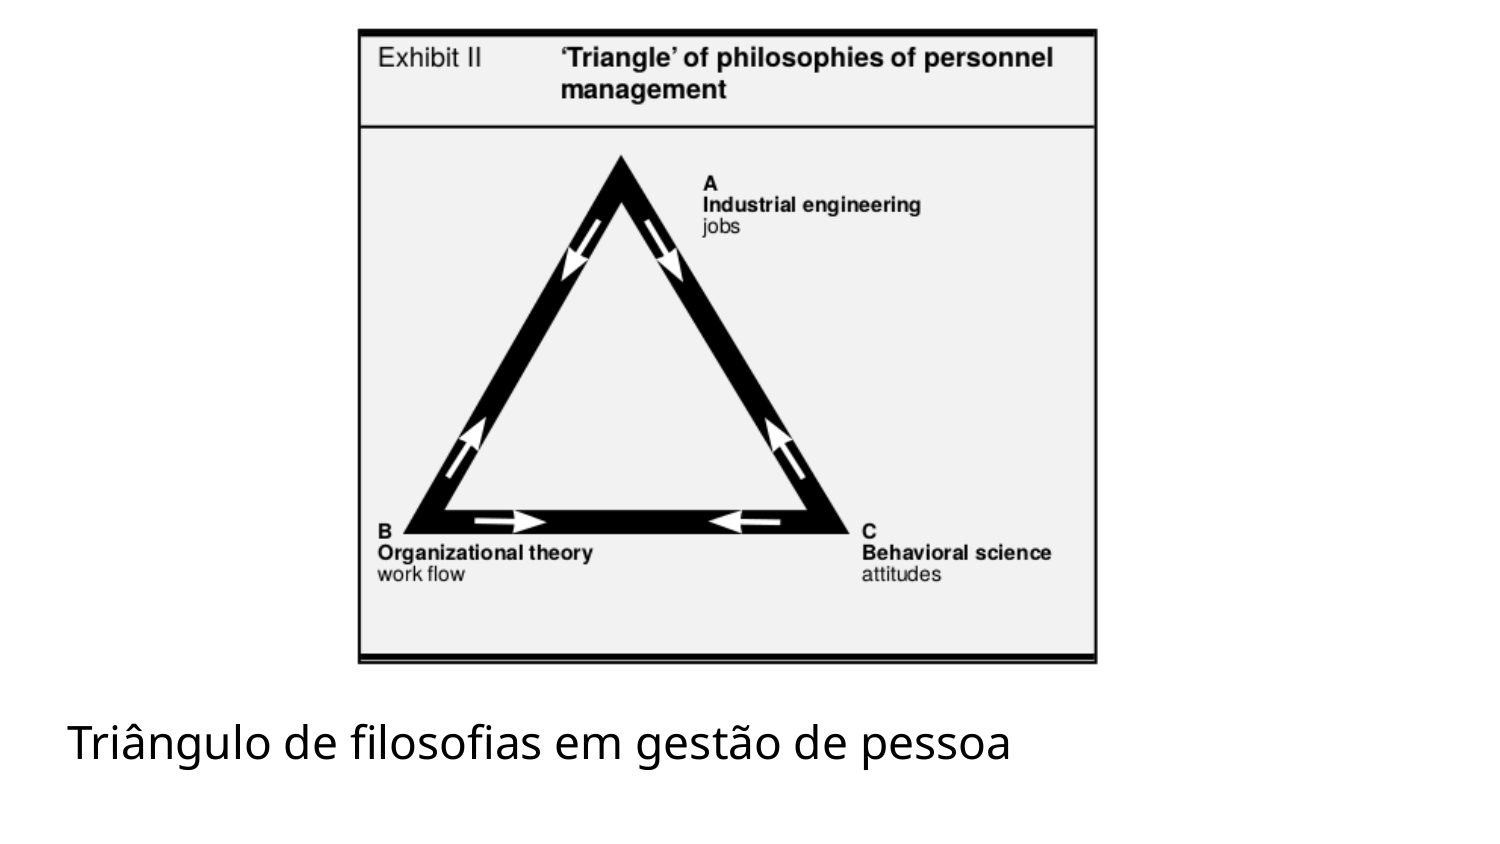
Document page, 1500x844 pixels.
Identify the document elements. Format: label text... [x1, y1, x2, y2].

list Triângulo de filosofias em gestão de pessoa [52, 692, 1037, 791]
picture [355, 26, 1104, 669]
